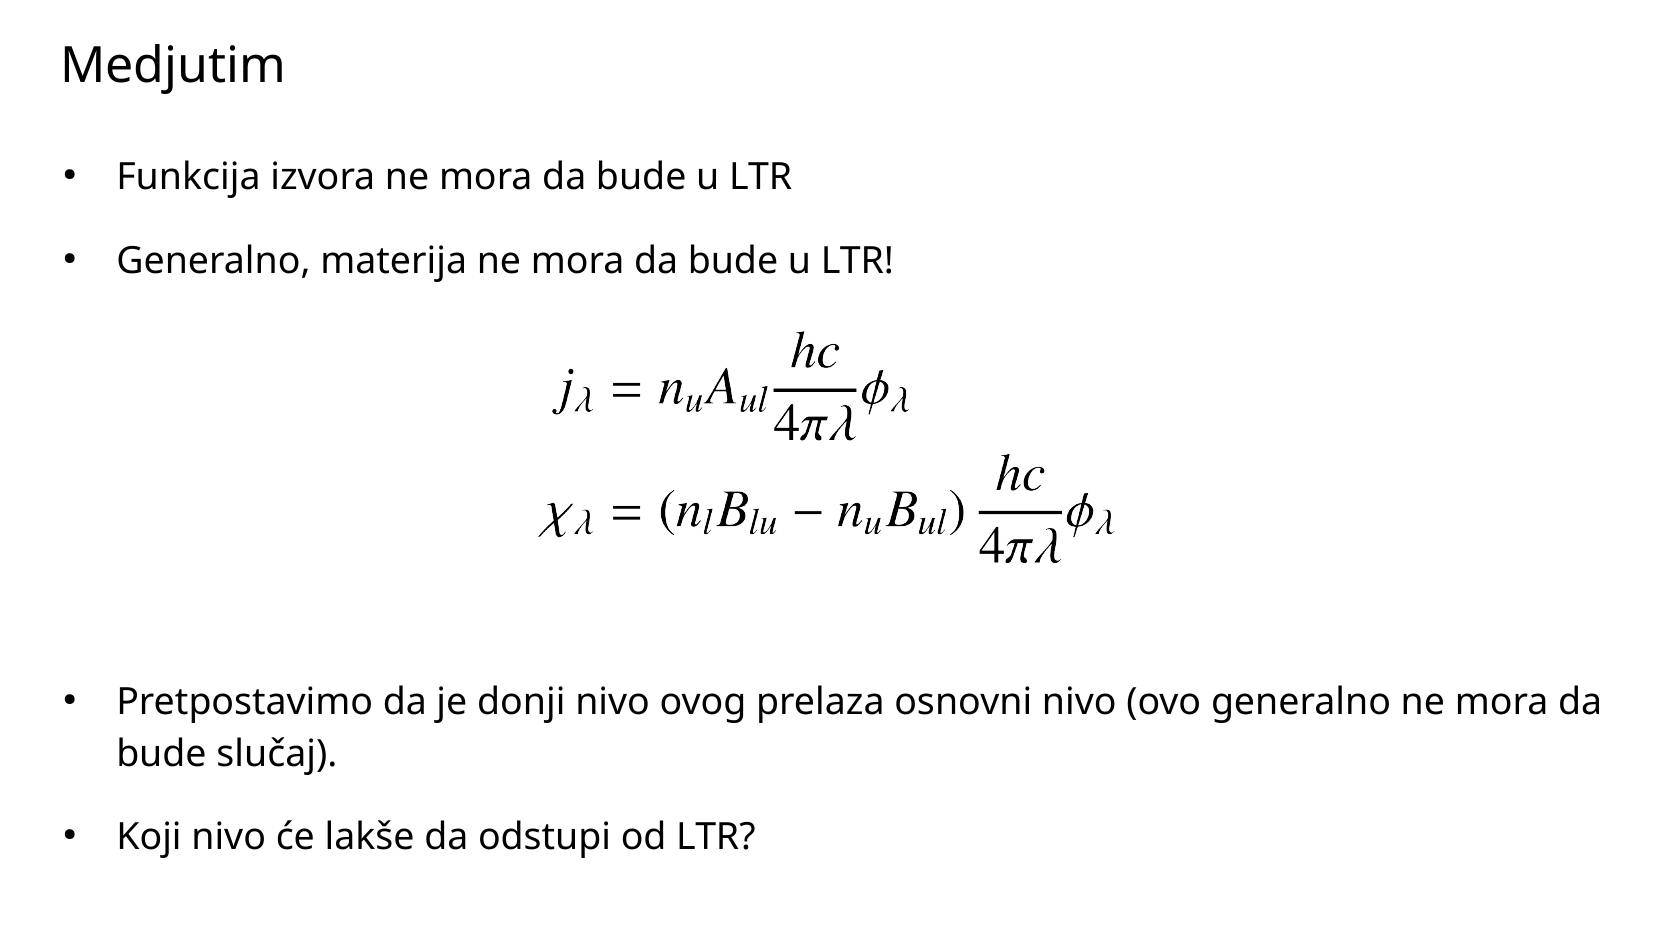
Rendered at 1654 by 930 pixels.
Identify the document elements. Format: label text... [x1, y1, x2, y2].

list Funkcija izvora ne mora da bude u LTR Generalno, materija ne mora da bude u LTR! Pretpostavimo da je donji nivo ovog prelaza osnovni nivo (ovo generalno ne mora da bude slučaj). Koji nivo će lakše da odstupi od LTR? [45, 149, 1635, 880]
picture [537, 329, 1115, 563]
title Medjutim [59, 13, 1648, 113]
